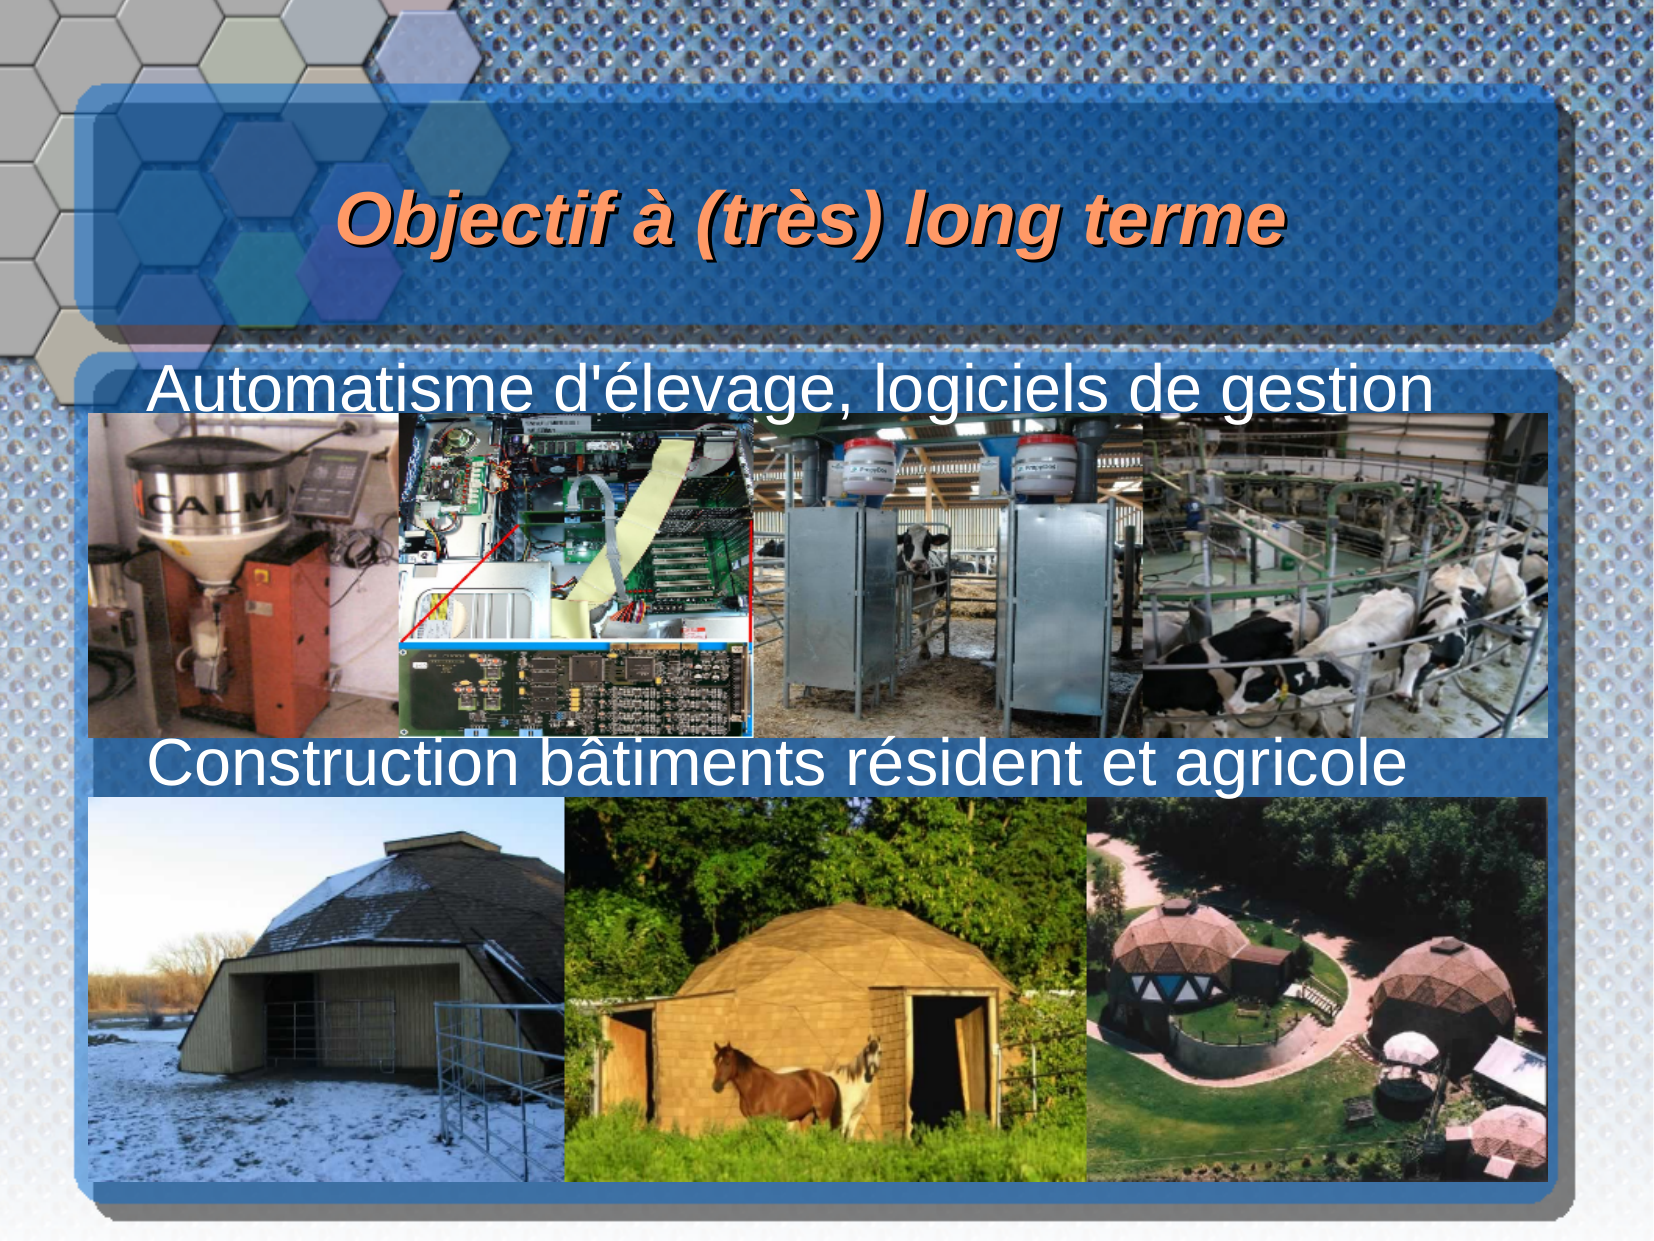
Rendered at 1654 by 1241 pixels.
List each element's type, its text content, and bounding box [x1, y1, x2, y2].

list Automatisme d'élevage, logiciels de gestion Construction bâtiments résident et agricole [134, 350, 1516, 1133]
title Objectif à (très) long terme [88, 114, 1534, 322]
picture [0, 0, 1654, 1241]
